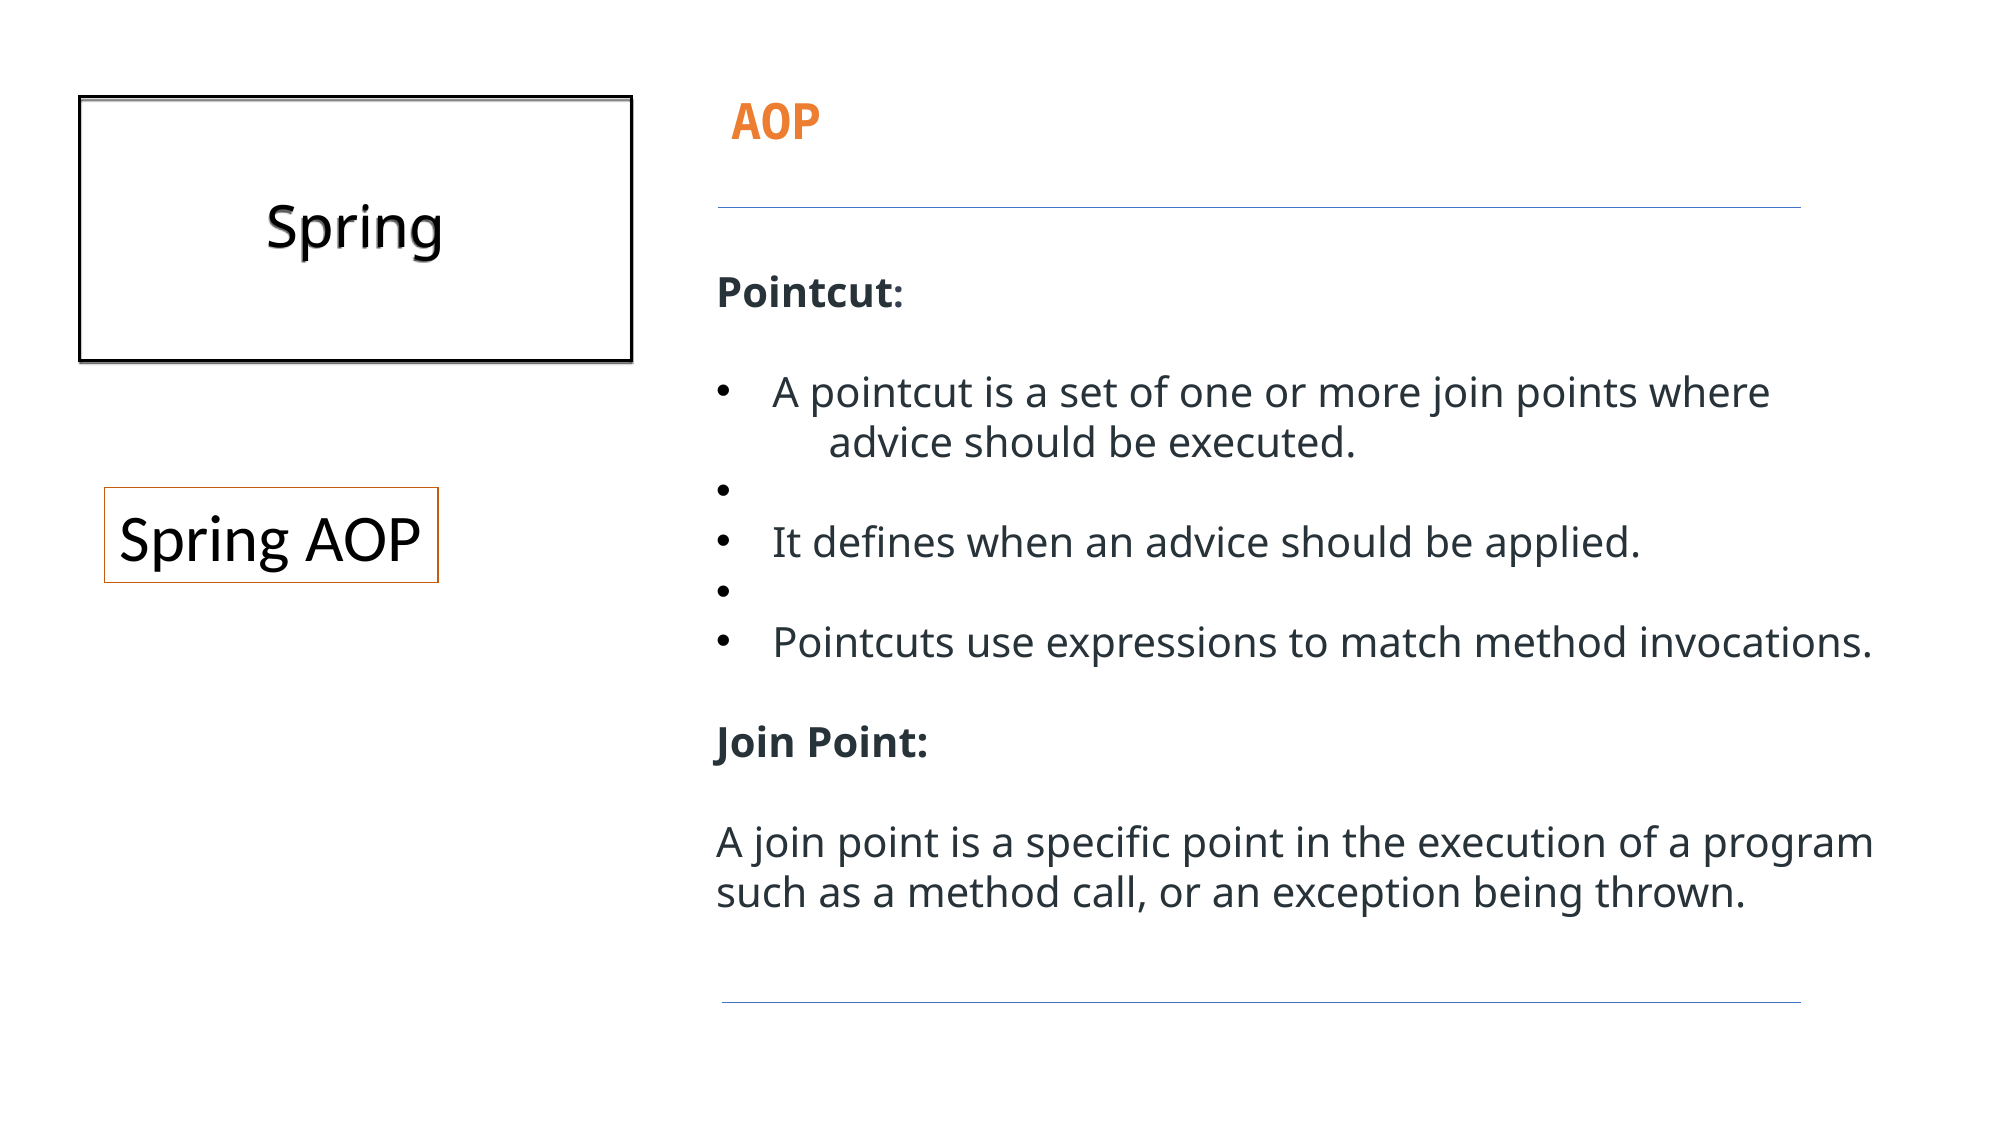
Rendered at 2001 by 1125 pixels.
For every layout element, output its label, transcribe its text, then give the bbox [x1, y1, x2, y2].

text_box Pointcut: A pointcut is a set of one or more join points where advice should be executed. It defines when an advice should be applied. Pointcuts use expressions to match method invocations. Join Point: A join point is a specific point in the execution of a program such as a method call, or an exception being thrown. [700, 257, 1921, 930]
text_box AOP [715, 81, 1716, 158]
text_box Spring AOP [105, 488, 438, 583]
title Spring [79, 96, 632, 361]
